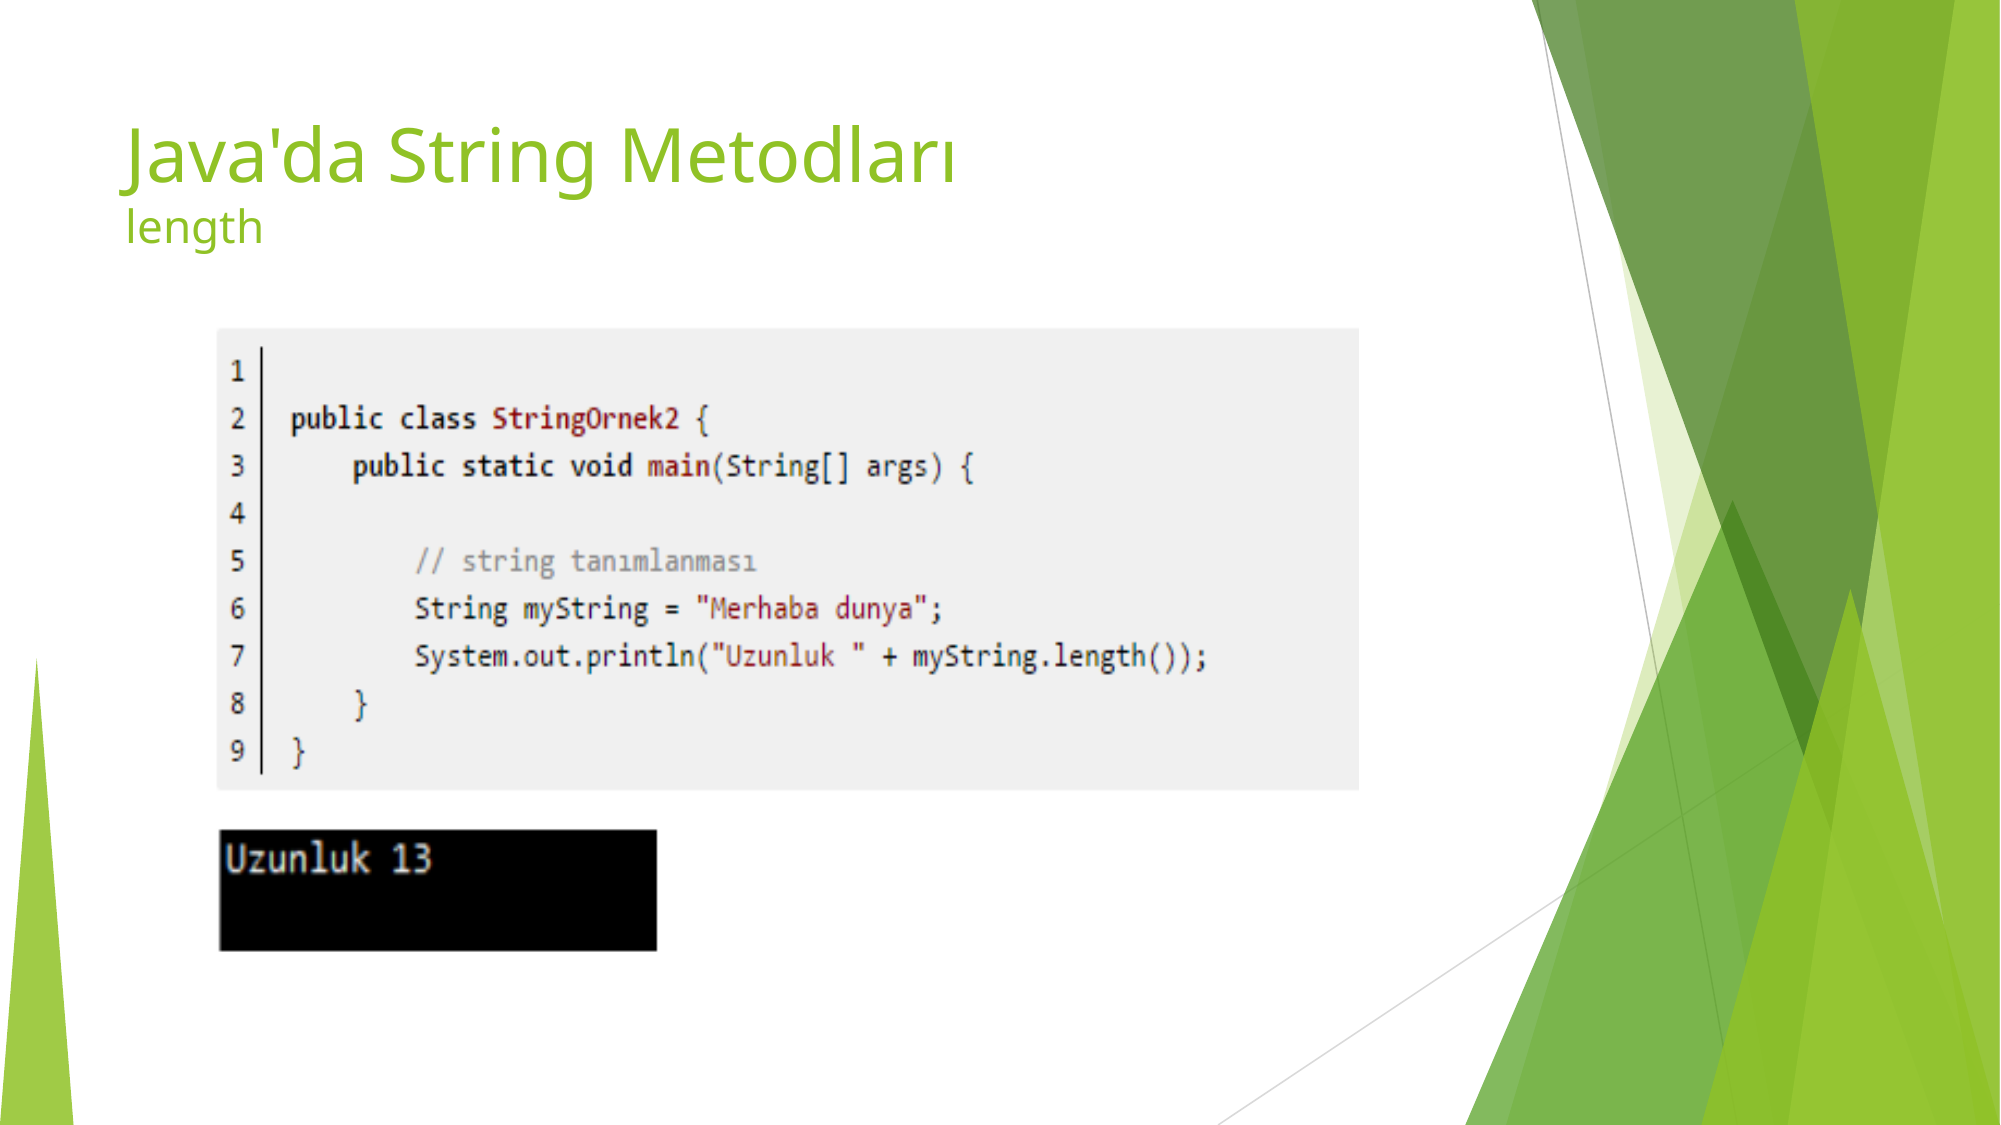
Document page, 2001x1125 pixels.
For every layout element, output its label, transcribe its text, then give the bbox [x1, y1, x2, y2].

picture [200, 316, 1359, 981]
title Java'da String Metodları length [111, 99, 1522, 317]
